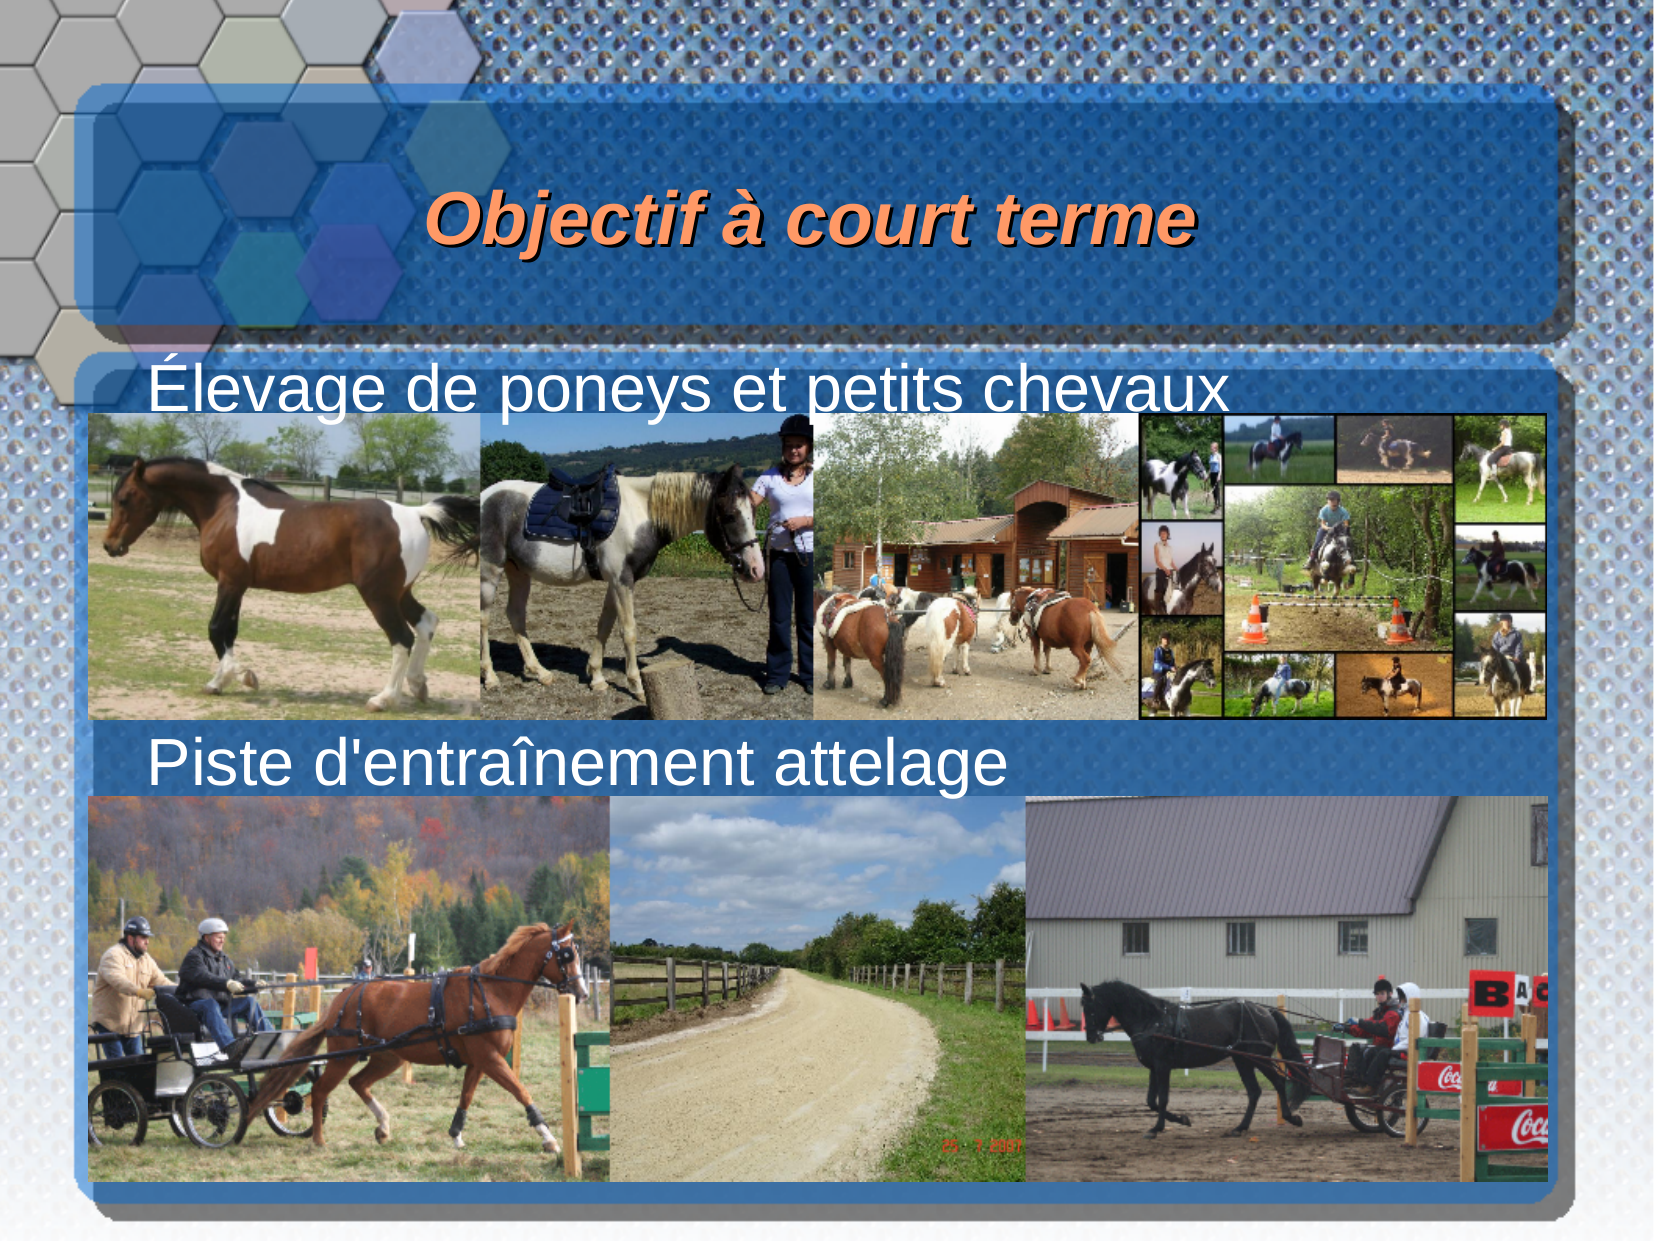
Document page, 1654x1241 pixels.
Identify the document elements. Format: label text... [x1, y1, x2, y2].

list Élevage de poneys et petits chevaux Piste d'entraînement attelage [134, 350, 1516, 1133]
title Objectif à court terme [88, 114, 1534, 322]
picture [0, 0, 1654, 1241]
